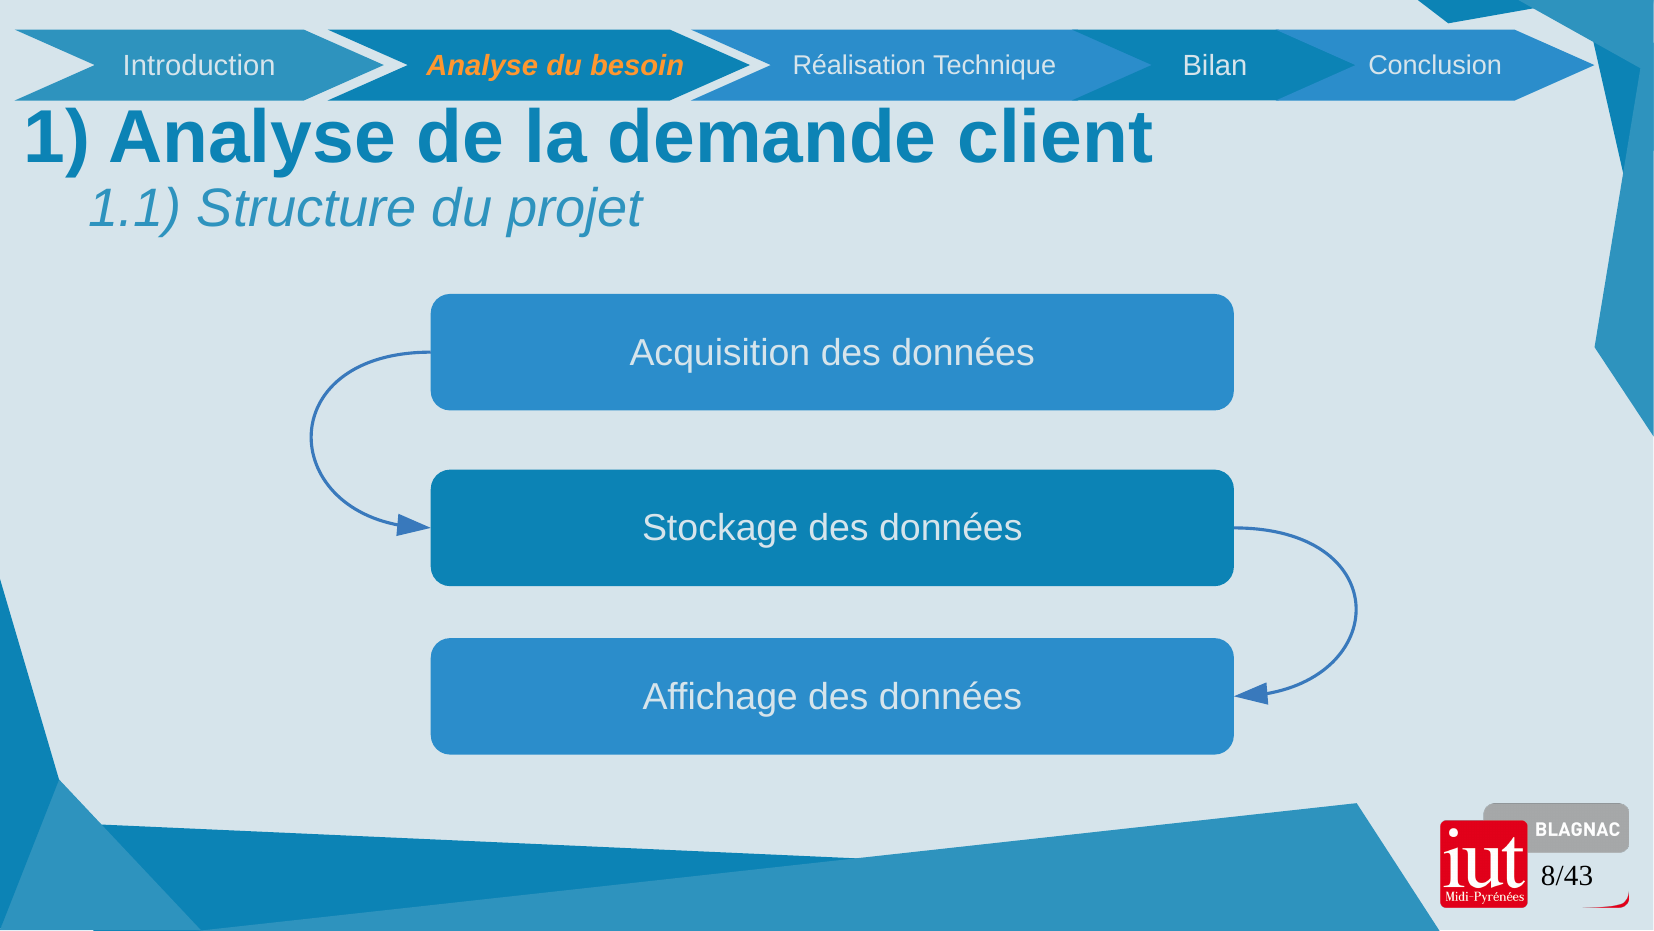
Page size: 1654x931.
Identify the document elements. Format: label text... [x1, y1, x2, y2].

text_box Réalisation Technique [690, 29, 1149, 101]
text_box Acquisition des données [430, 293, 1234, 411]
text_box Stockage des données [430, 469, 1234, 587]
text_box Bilan [1071, 29, 1353, 101]
picture [1440, 803, 1629, 908]
title 1.1) Structure du projet [88, 177, 1388, 238]
text_box Affichage des données [430, 638, 1234, 755]
text_box Conclusion [1275, 29, 1595, 101]
title 1) Analyse de la demande client [23, 94, 1512, 179]
text_box Introduction [14, 29, 384, 101]
text_box Analyse du besoin [327, 29, 751, 101]
